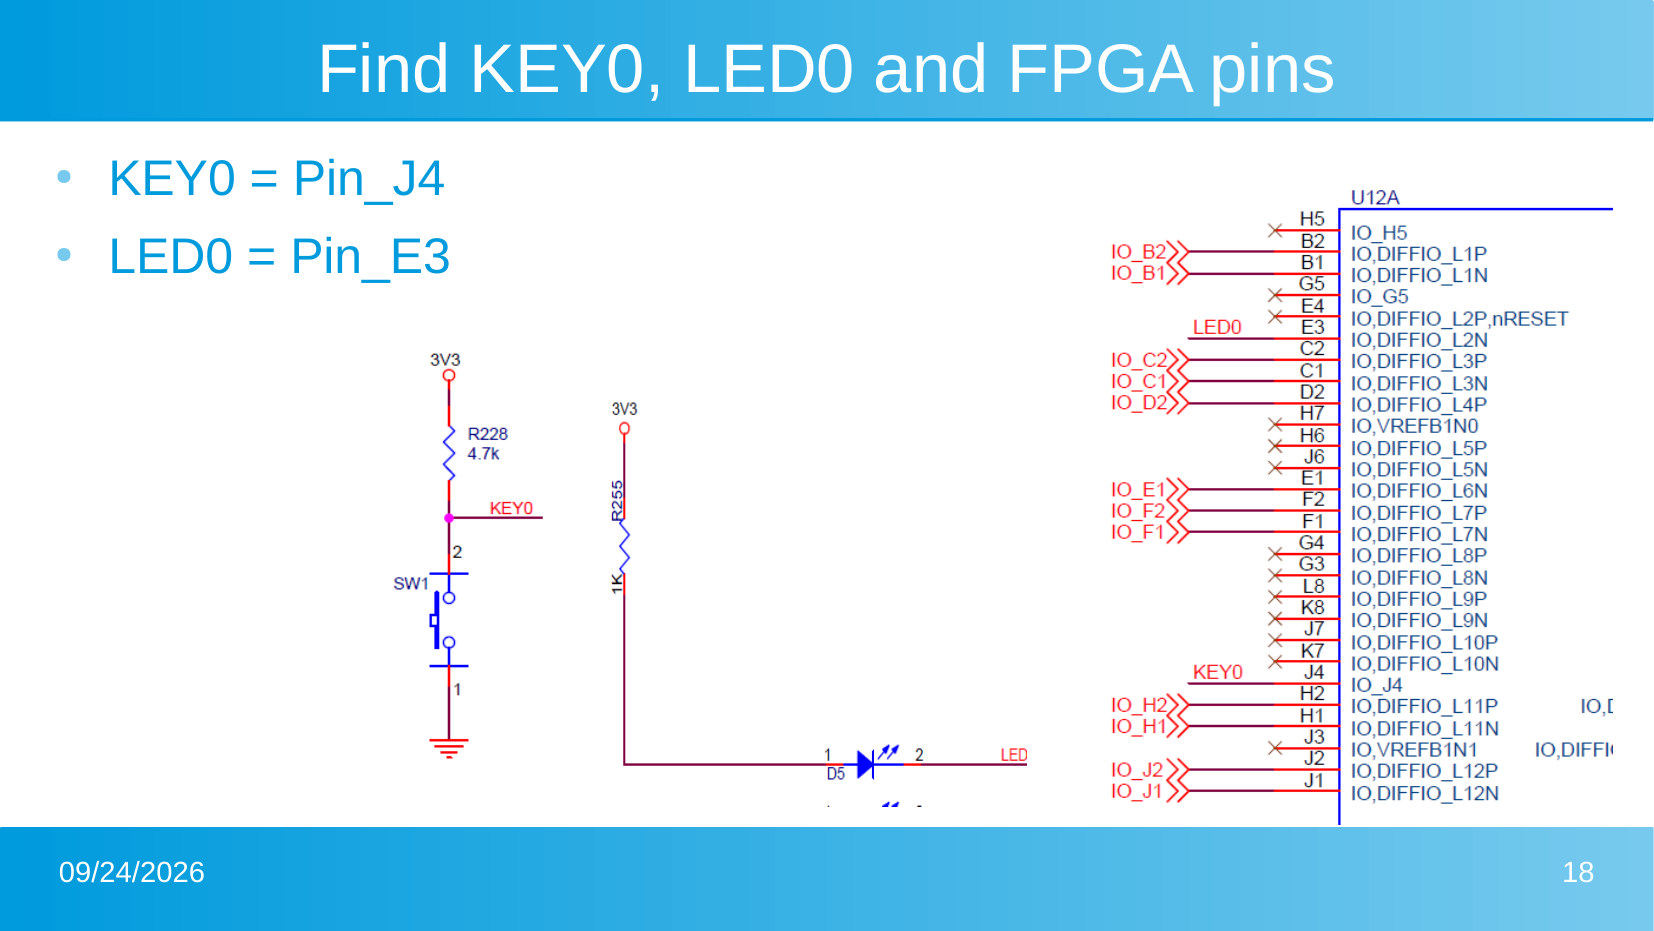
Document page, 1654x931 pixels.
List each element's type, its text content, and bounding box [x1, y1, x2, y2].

list KEY0 = Pin_J4 LED0 = Pin_E3 [37, 150, 1027, 516]
picture [337, 299, 599, 807]
title Find KEY0, LED0 and FPGA pins [59, 29, 1595, 108]
picture [609, 135, 1613, 826]
